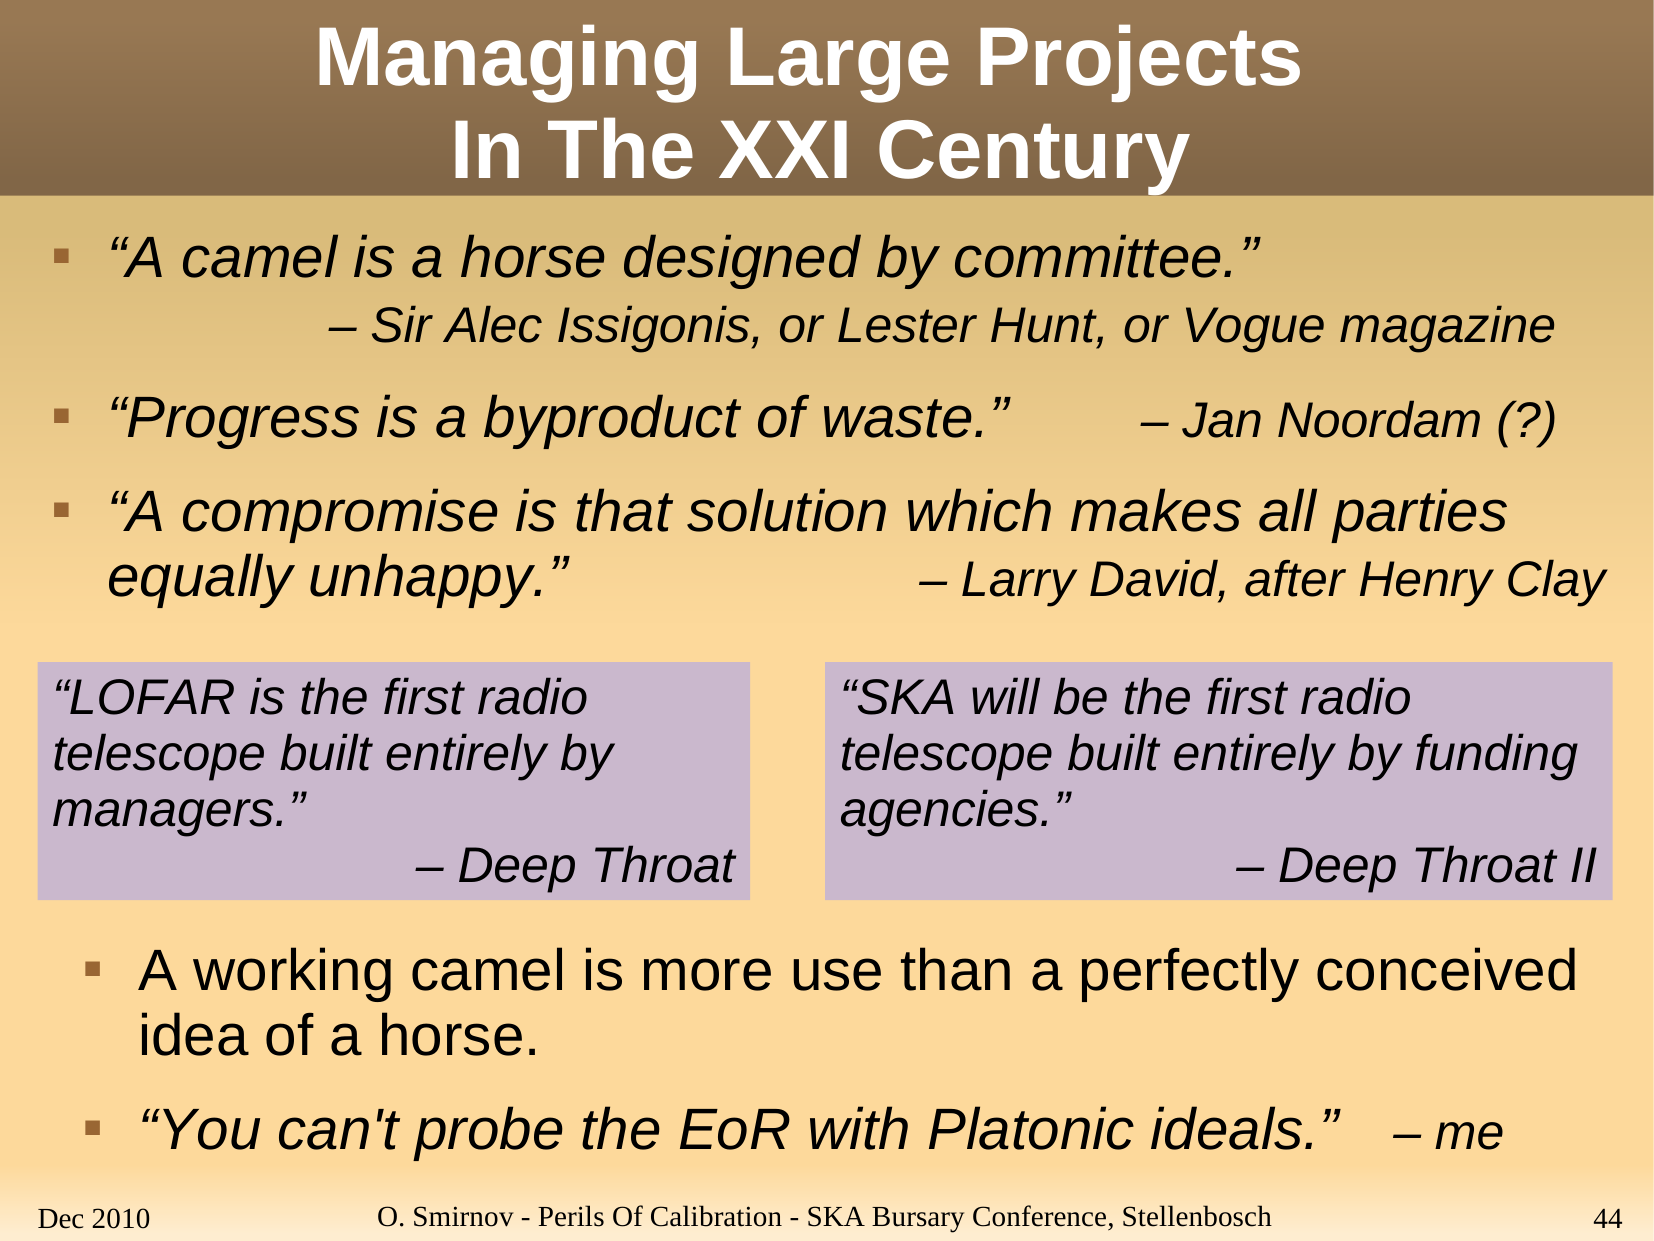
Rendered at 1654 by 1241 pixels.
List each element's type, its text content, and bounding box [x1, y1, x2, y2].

title Managing Large Projects In The XXI Century [76, 7, 1565, 200]
text_box “LOFAR is the first radio telescope built entirely by managers.” – Deep Throat [37, 662, 751, 901]
text_box “SKA will be the first radio telescope built entirely by funding agencies.” – Deep Throat II [825, 662, 1613, 901]
list A working camel is more use than a perfectly conceived idea of a horse. “You can't probe the EoR with Platonic ideals.” – me [67, 937, 1613, 1227]
list “A camel is a horse designed by committee.” – Sir Alec Issigonis, or Lester Hunt, or Vogue magazine “Progress is a byproduct of waste.” – Jan Noordam (?) “A compromise is that solution which makes all parties equally unhappy.” – Larry David, after Henry Clay [36, 225, 1613, 638]
picture [0, 0, 1654, 1241]
